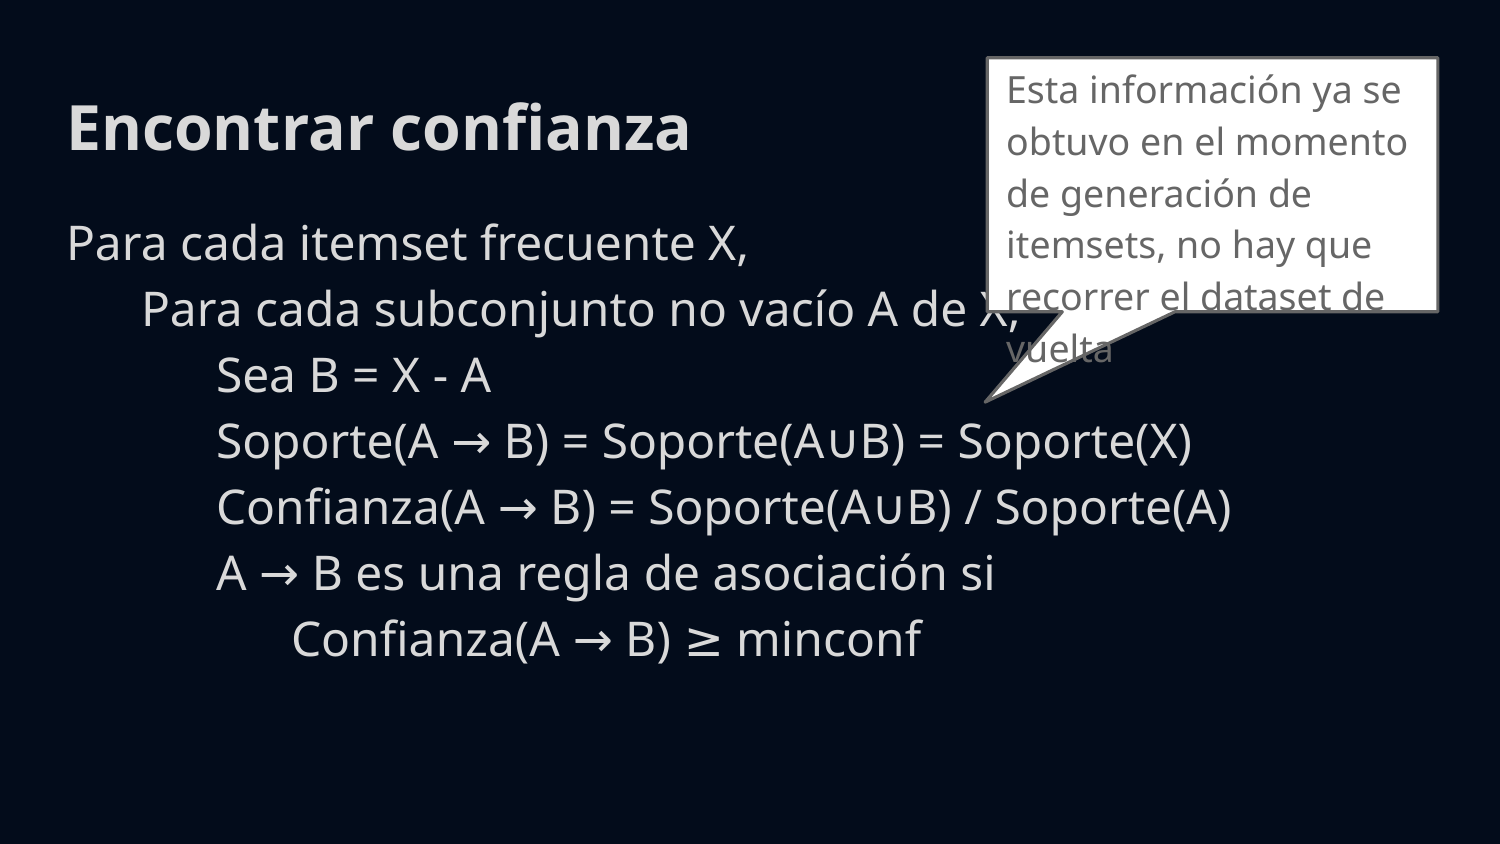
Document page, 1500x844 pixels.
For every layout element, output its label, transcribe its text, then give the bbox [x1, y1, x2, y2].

list Para cada itemset frecuente X, Para cada subconjunto no vacío A de X, Sea B = X - A Soporte(A → B) = Soporte(A∪B) = Soporte(X) Confianza(A → B) = Soporte(A∪B) / Soporte(A) A → B es una regla de asociación si Confianza(A → B) ≥ minconf [51, 189, 1449, 750]
title Encontrar confianza [51, 72, 987, 167]
text_box Esta información ya se obtuvo en el momento de generación de itemsets, no hay que recorrer el dataset de vuelta [991, 44, 1461, 261]
text_box [985, 57, 1438, 403]
